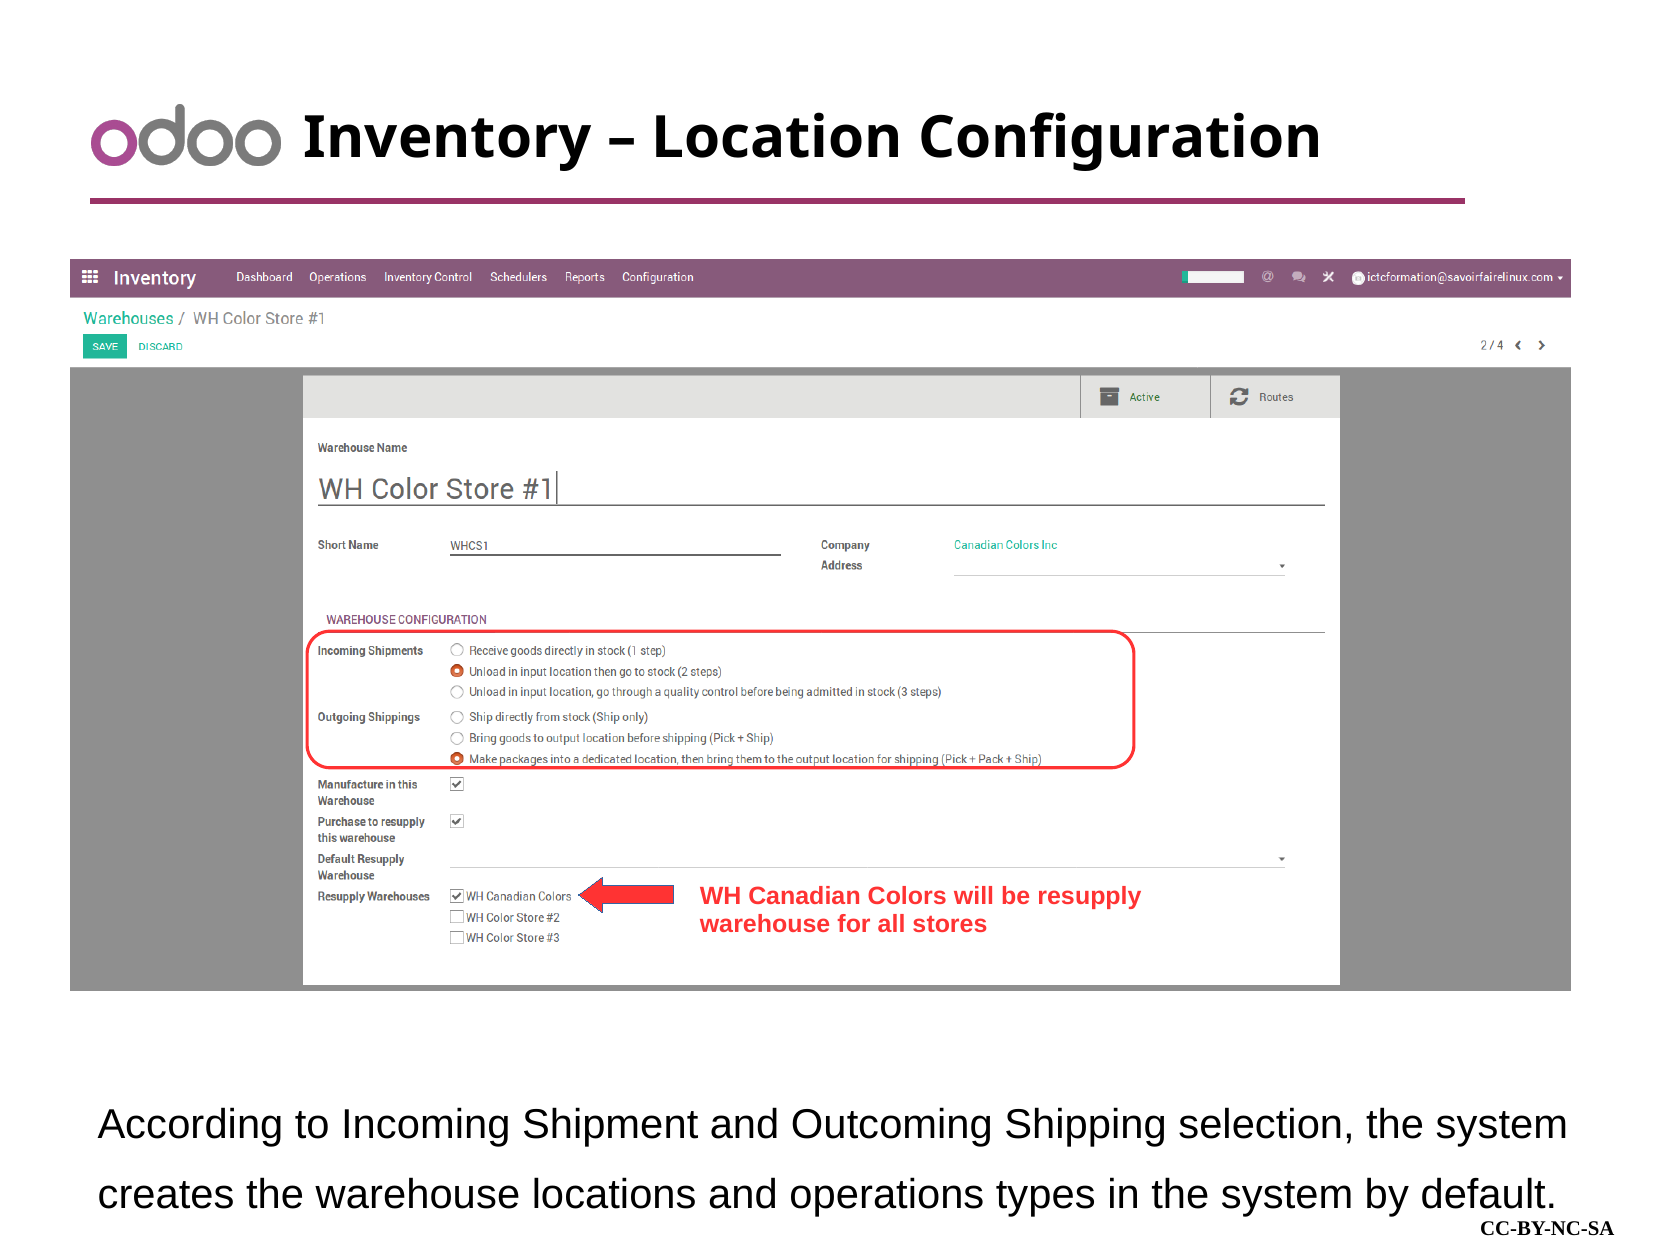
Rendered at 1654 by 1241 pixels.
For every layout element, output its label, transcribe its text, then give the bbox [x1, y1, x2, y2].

text_box According to Incoming Shipment and Outcoming Shipping selection, the system creates the warehouse locations and operations types in the system by default. [82, 1070, 1607, 1202]
text_box WH Canadian Colors will be resupply warehouse for all stores [685, 874, 1276, 945]
title Inventory – Location Configuration [303, 31, 1567, 239]
picture [91, 104, 281, 166]
picture [70, 259, 1571, 991]
text_box [578, 877, 674, 913]
text_box [307, 631, 1134, 768]
